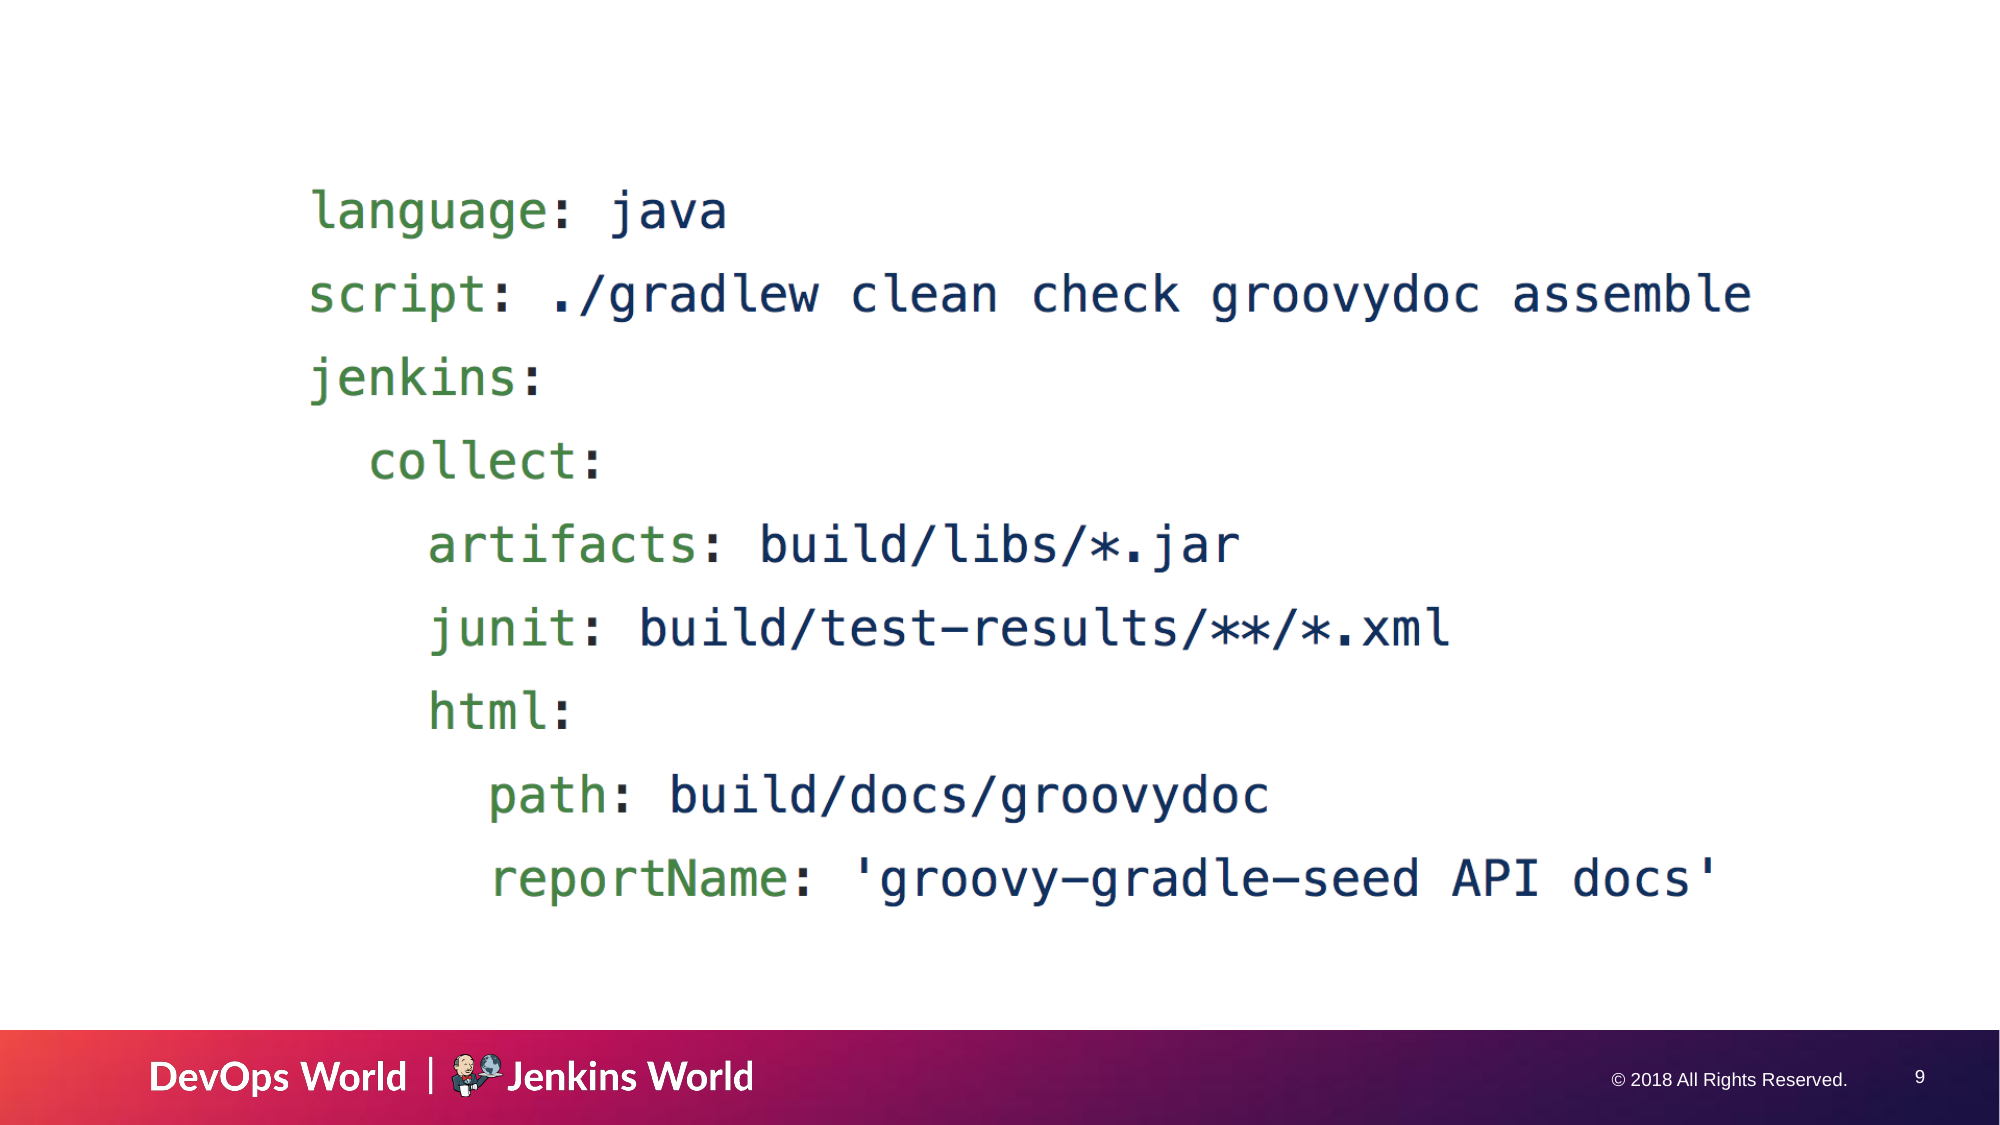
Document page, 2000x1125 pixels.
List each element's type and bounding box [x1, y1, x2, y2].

picture [287, 176, 1788, 921]
picture [0, 1030, 2000, 1125]
